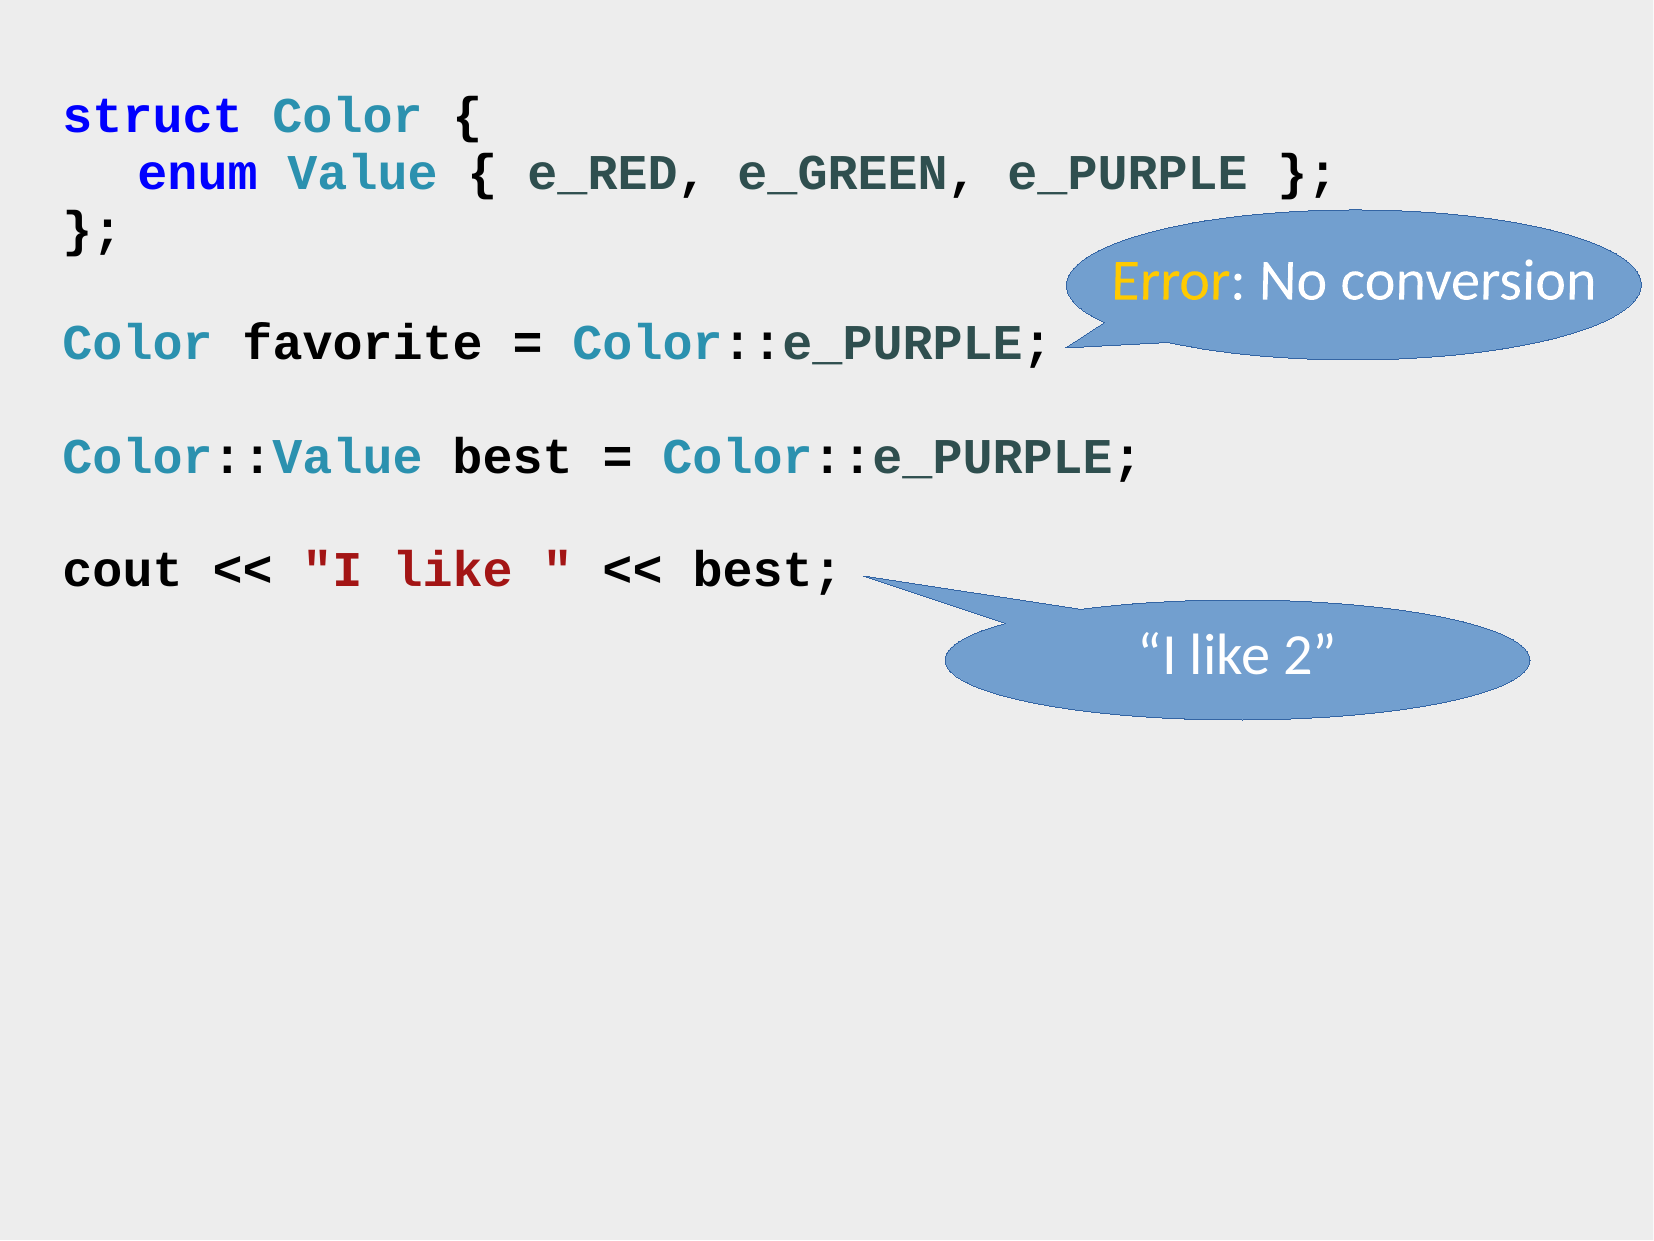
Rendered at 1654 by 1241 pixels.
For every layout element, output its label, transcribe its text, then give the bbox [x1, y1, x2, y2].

text_box Error: No conversion [1065, 209, 1642, 360]
text_box struct Color { enum Value { e_RED, e_GREEN, e_PURPLE }; }; Color favorite = Color::e_PURPLE; Color::Value best = Color::e_PURPLE; cout << "I like " << best; [47, 83, 1653, 610]
text_box “I like 2” [863, 576, 1531, 721]
